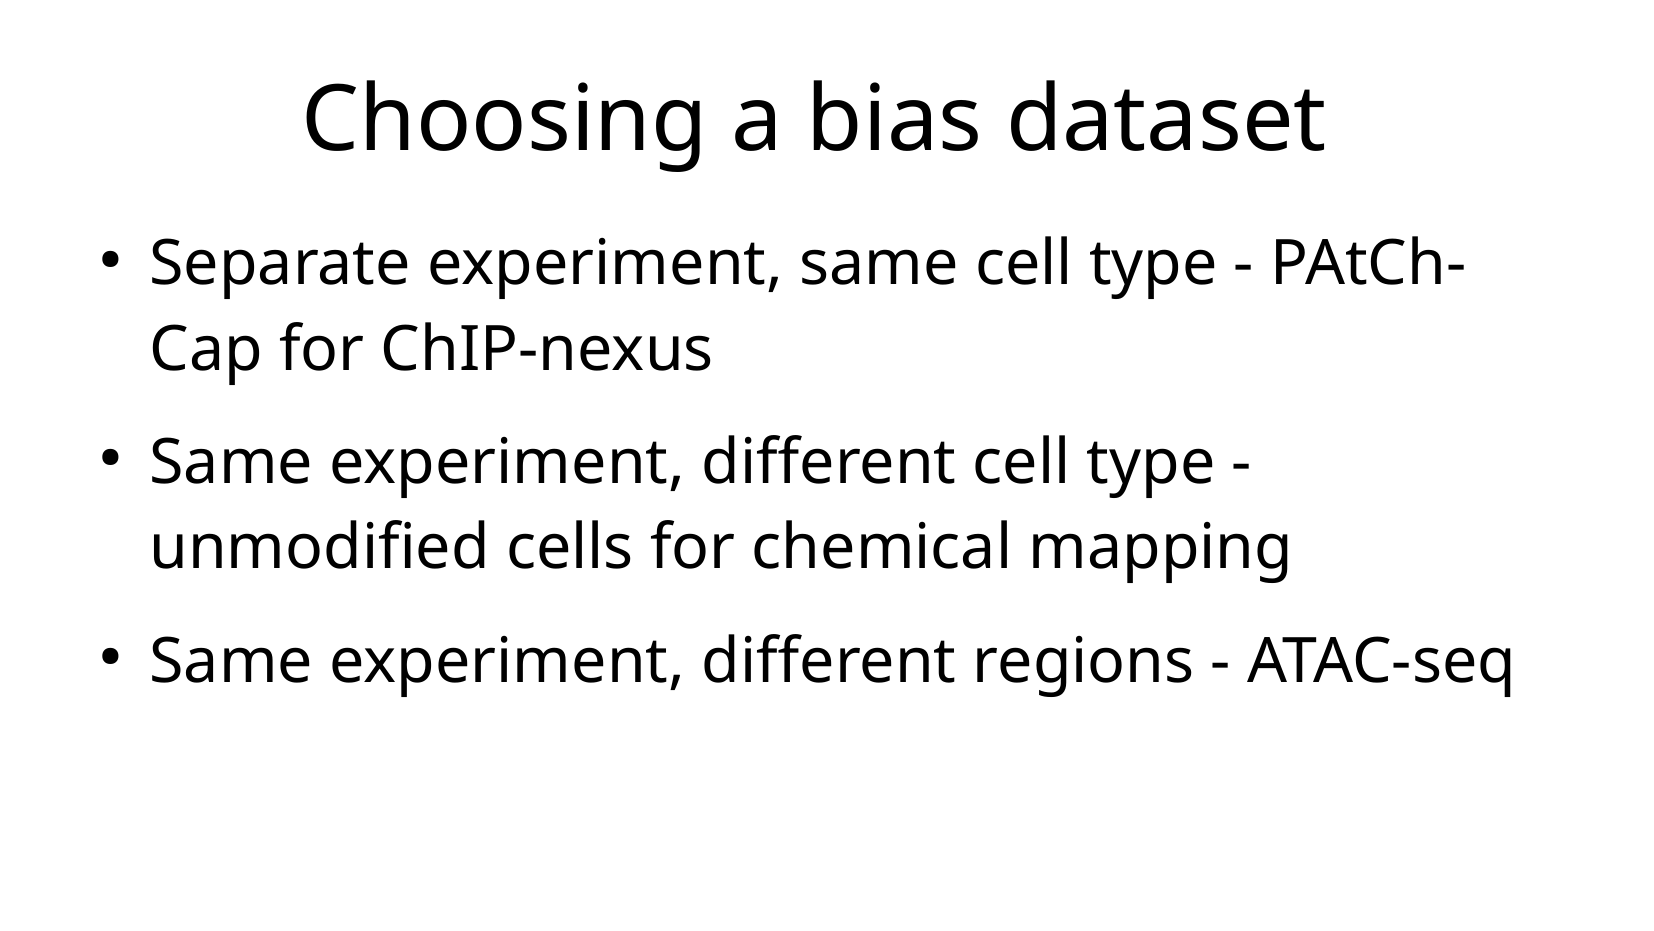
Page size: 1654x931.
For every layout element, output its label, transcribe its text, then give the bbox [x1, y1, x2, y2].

list Separate experiment, same cell type - PAtCh-Cap for ChIP-nexus Same experiment, different cell type - unmodified cells for chemical mapping Same experiment, different regions - ATAC-seq [82, 217, 1571, 758]
title Choosing a bias dataset [82, 37, 1571, 193]
